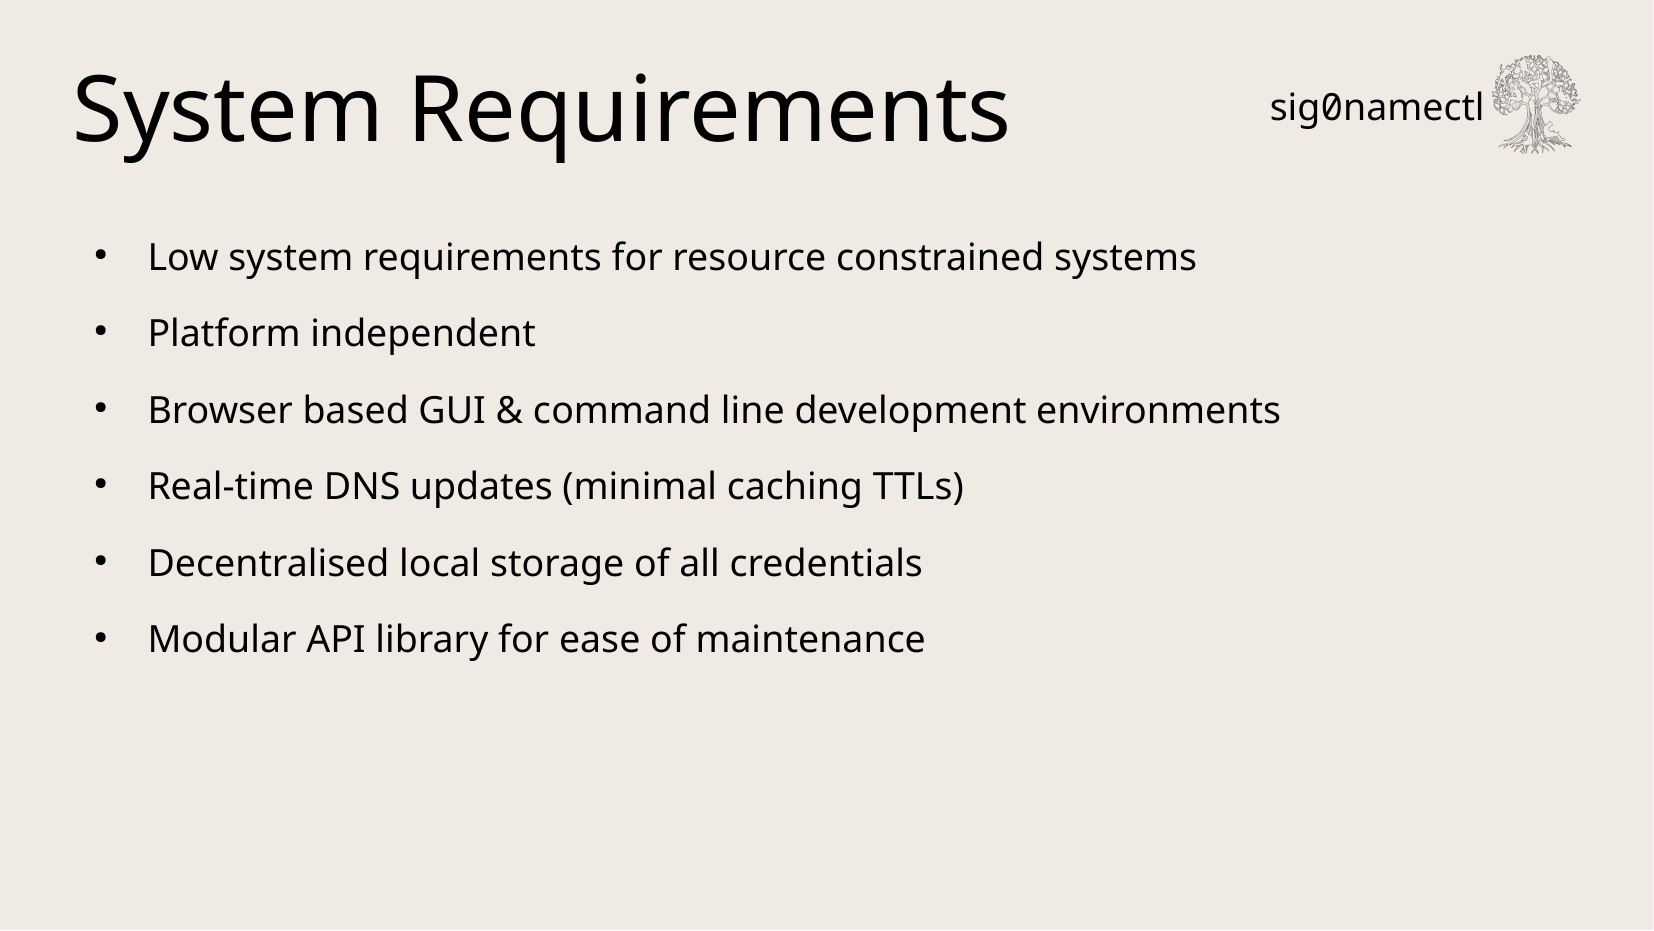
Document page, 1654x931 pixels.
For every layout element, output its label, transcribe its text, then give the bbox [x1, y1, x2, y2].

list Low system requirements for resource constrained systems Platform independent Browser based GUI & command line development environments Real-time DNS updates (minimal caching TTLs) Decentralised local storage of all credentials Modular API library for ease of maintenance [76, 230, 1563, 814]
picture [1489, 47, 1582, 160]
title System Requirements [72, 46, 1562, 166]
title sig0namectl [1269, 56, 1485, 156]
